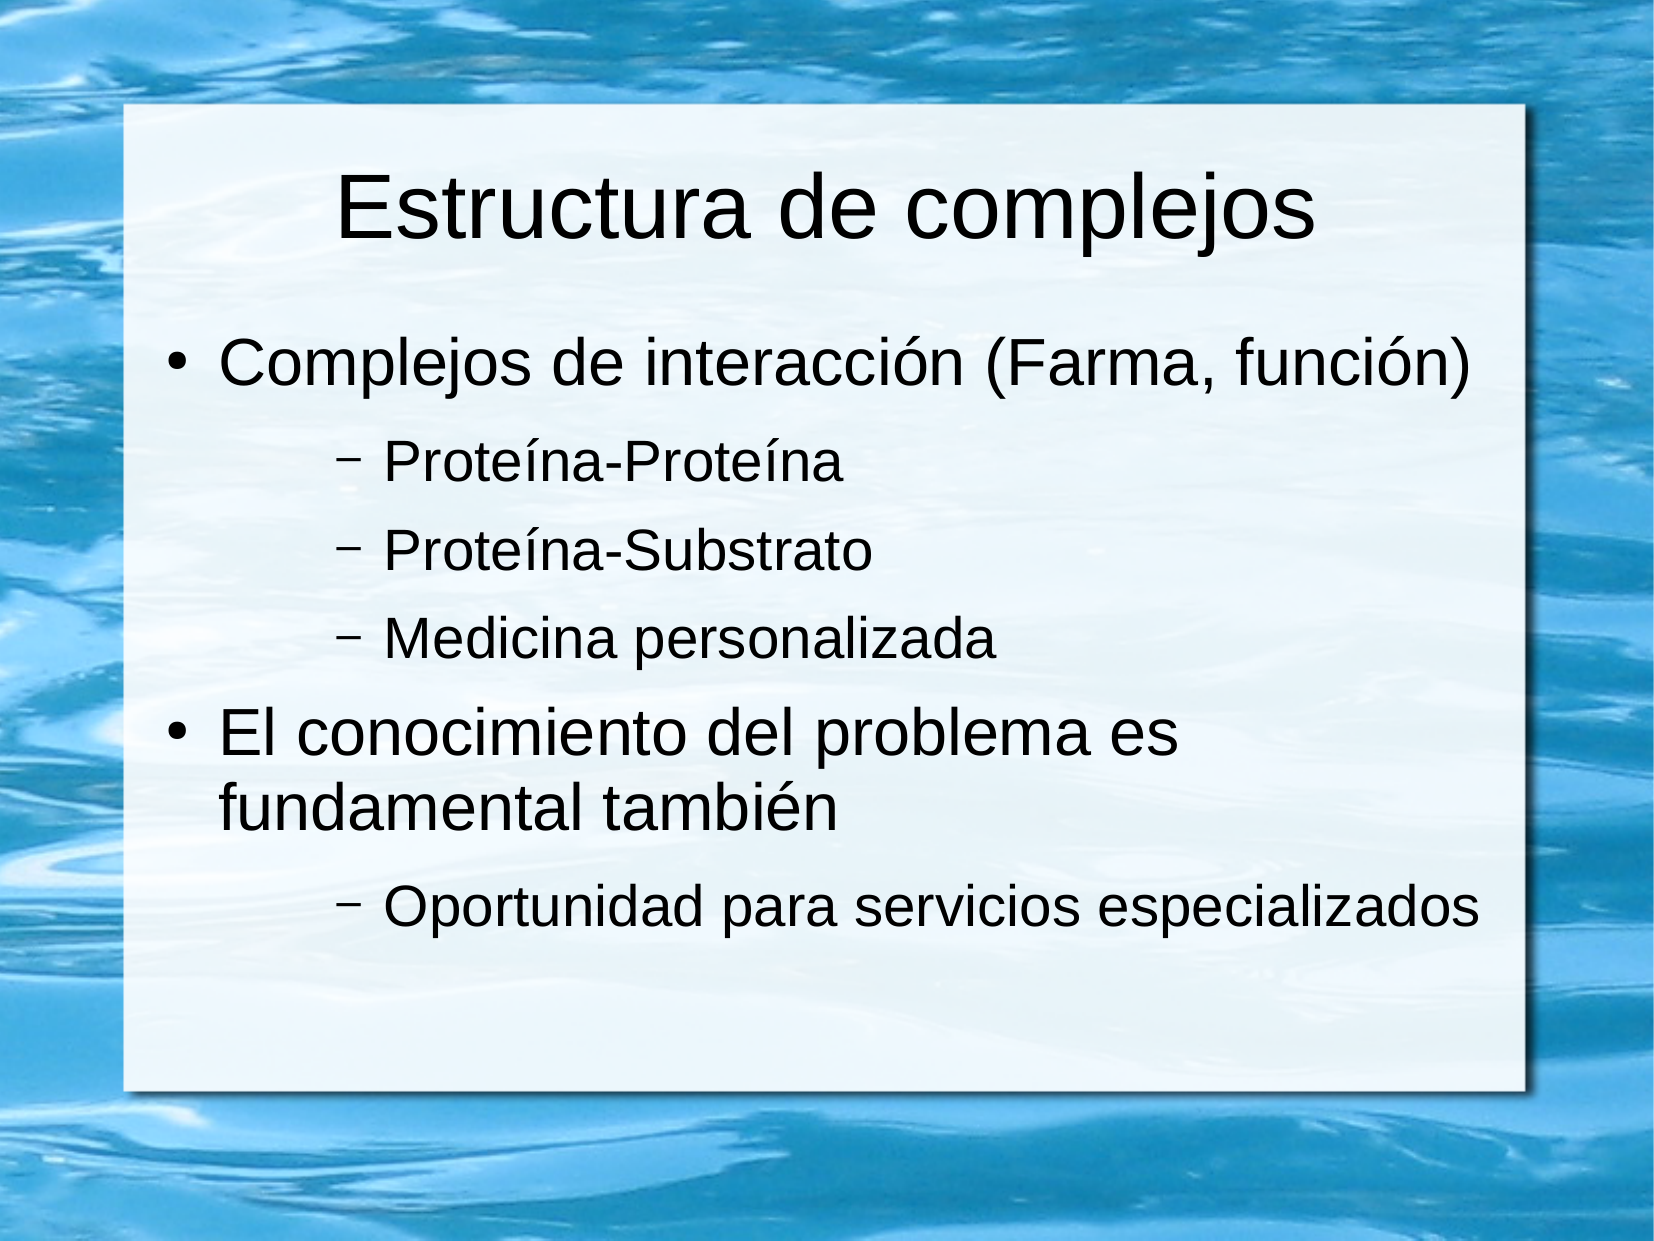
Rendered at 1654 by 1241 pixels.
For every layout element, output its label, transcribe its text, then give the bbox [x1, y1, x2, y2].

picture [0, 0, 1654, 1241]
list Complejos de interacción (Farma, función) Proteína-Proteína Proteína-Substrato Medicina personalizada El conocimiento del problema es fundamental también Oportunidad para servicios especializados [147, 324, 1506, 1129]
title Estructura de complejos [147, 125, 1506, 288]
